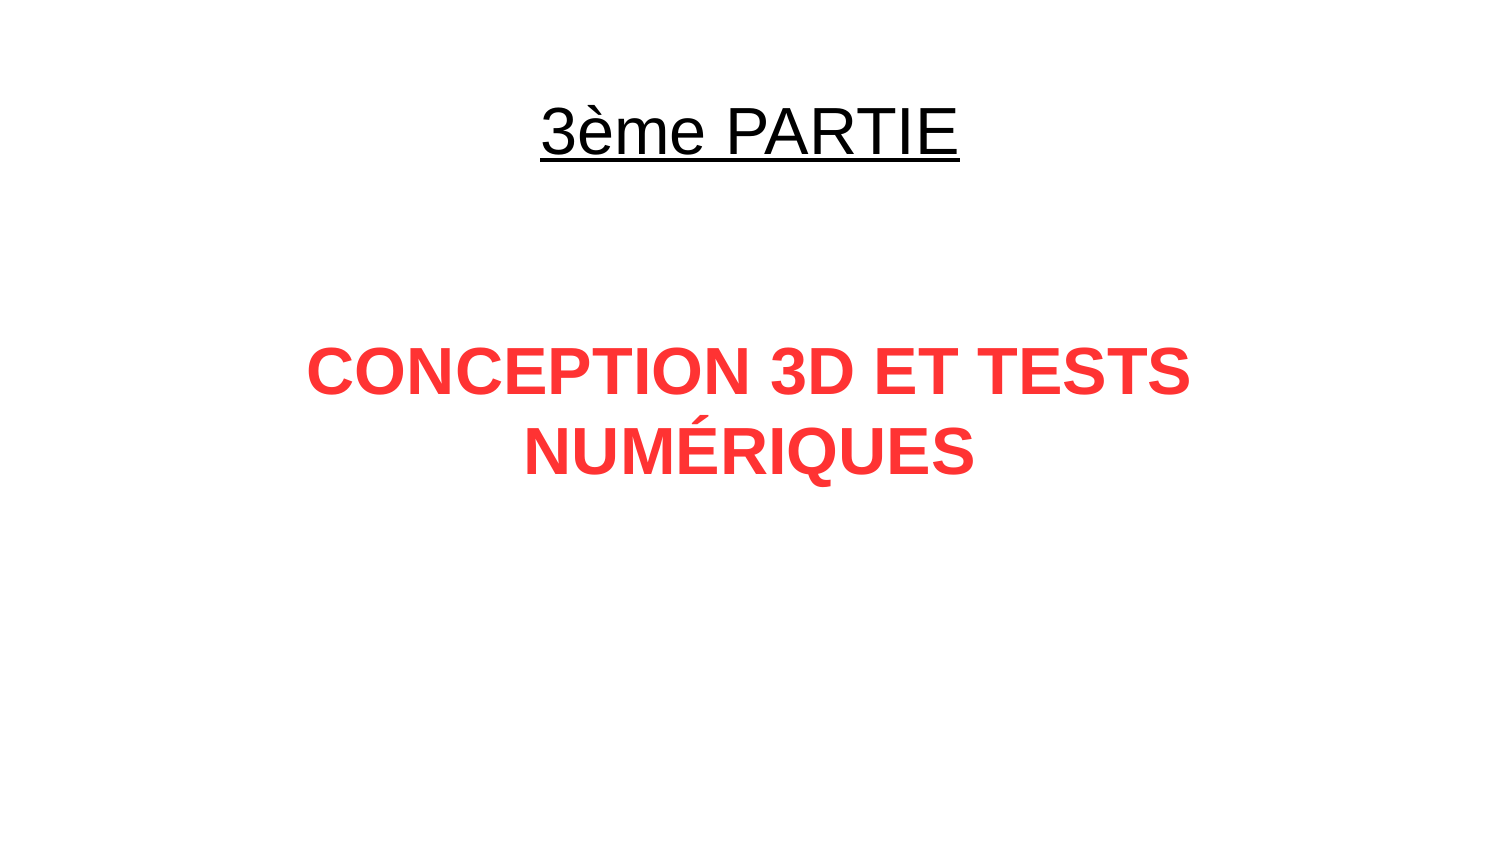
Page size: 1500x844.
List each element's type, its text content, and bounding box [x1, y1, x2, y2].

title 3ème PARTIE CONCEPTION 3D ET TESTS NUMÉRIQUES [51, 72, 1449, 167]
